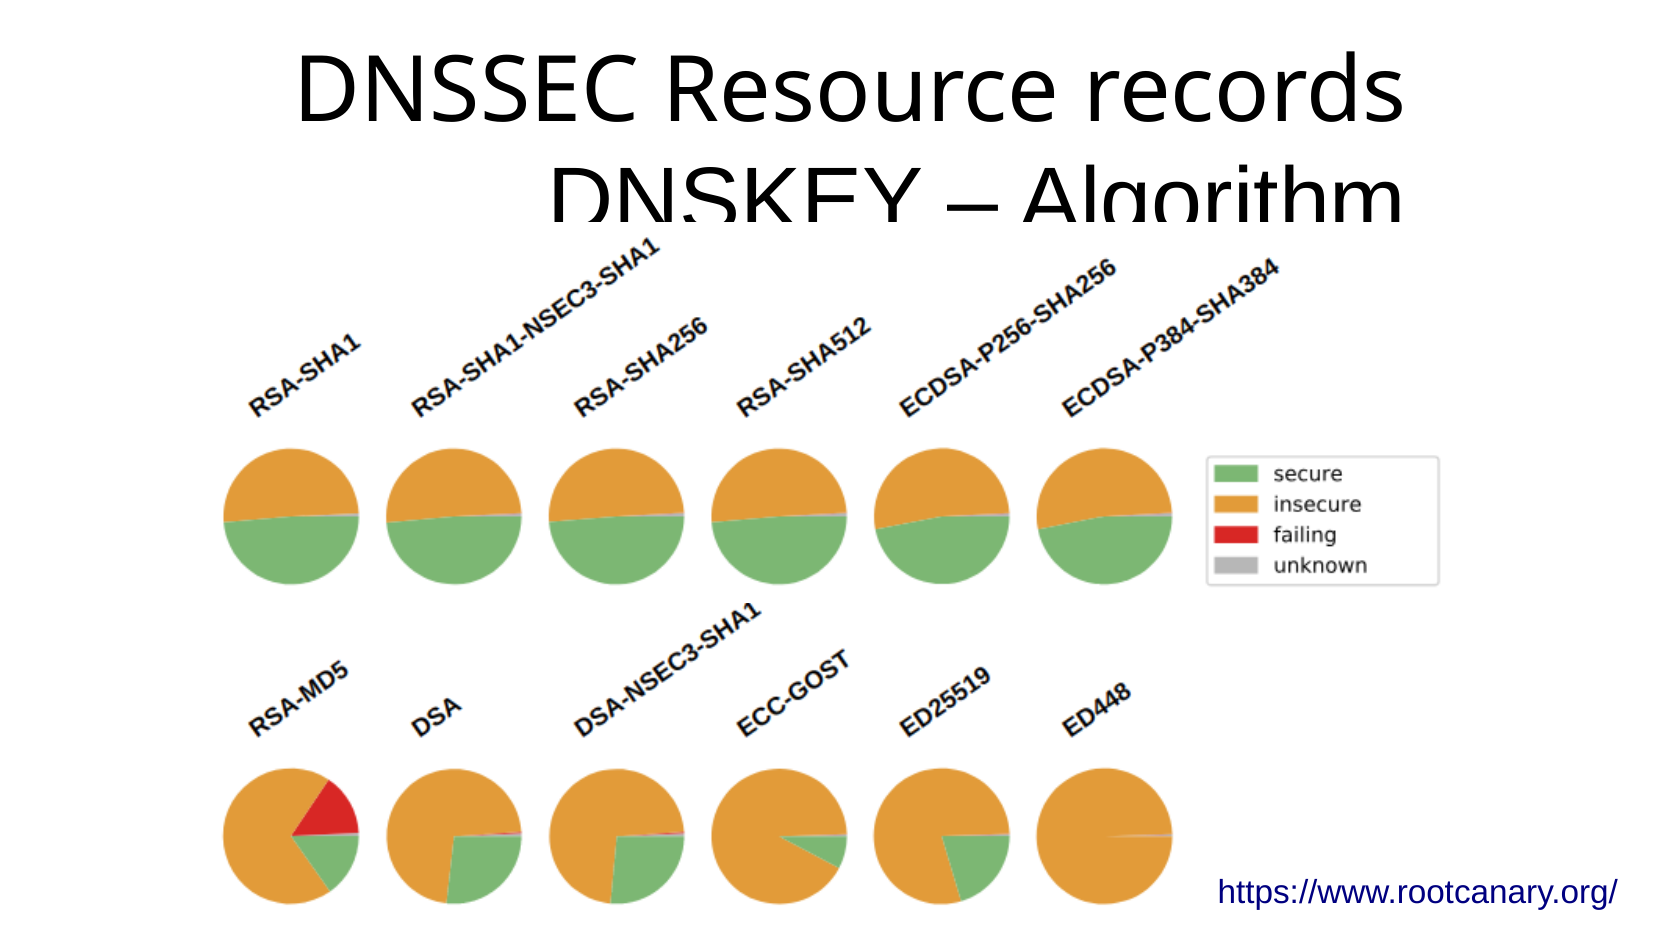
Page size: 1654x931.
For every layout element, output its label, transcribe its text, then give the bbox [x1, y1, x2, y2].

picture [216, 222, 1453, 927]
title DNSSEC Resource records DNSKEY – Algorithm [3, 23, 1408, 221]
text_box https://www.rootcanary.org/ [1202, 866, 1648, 919]
